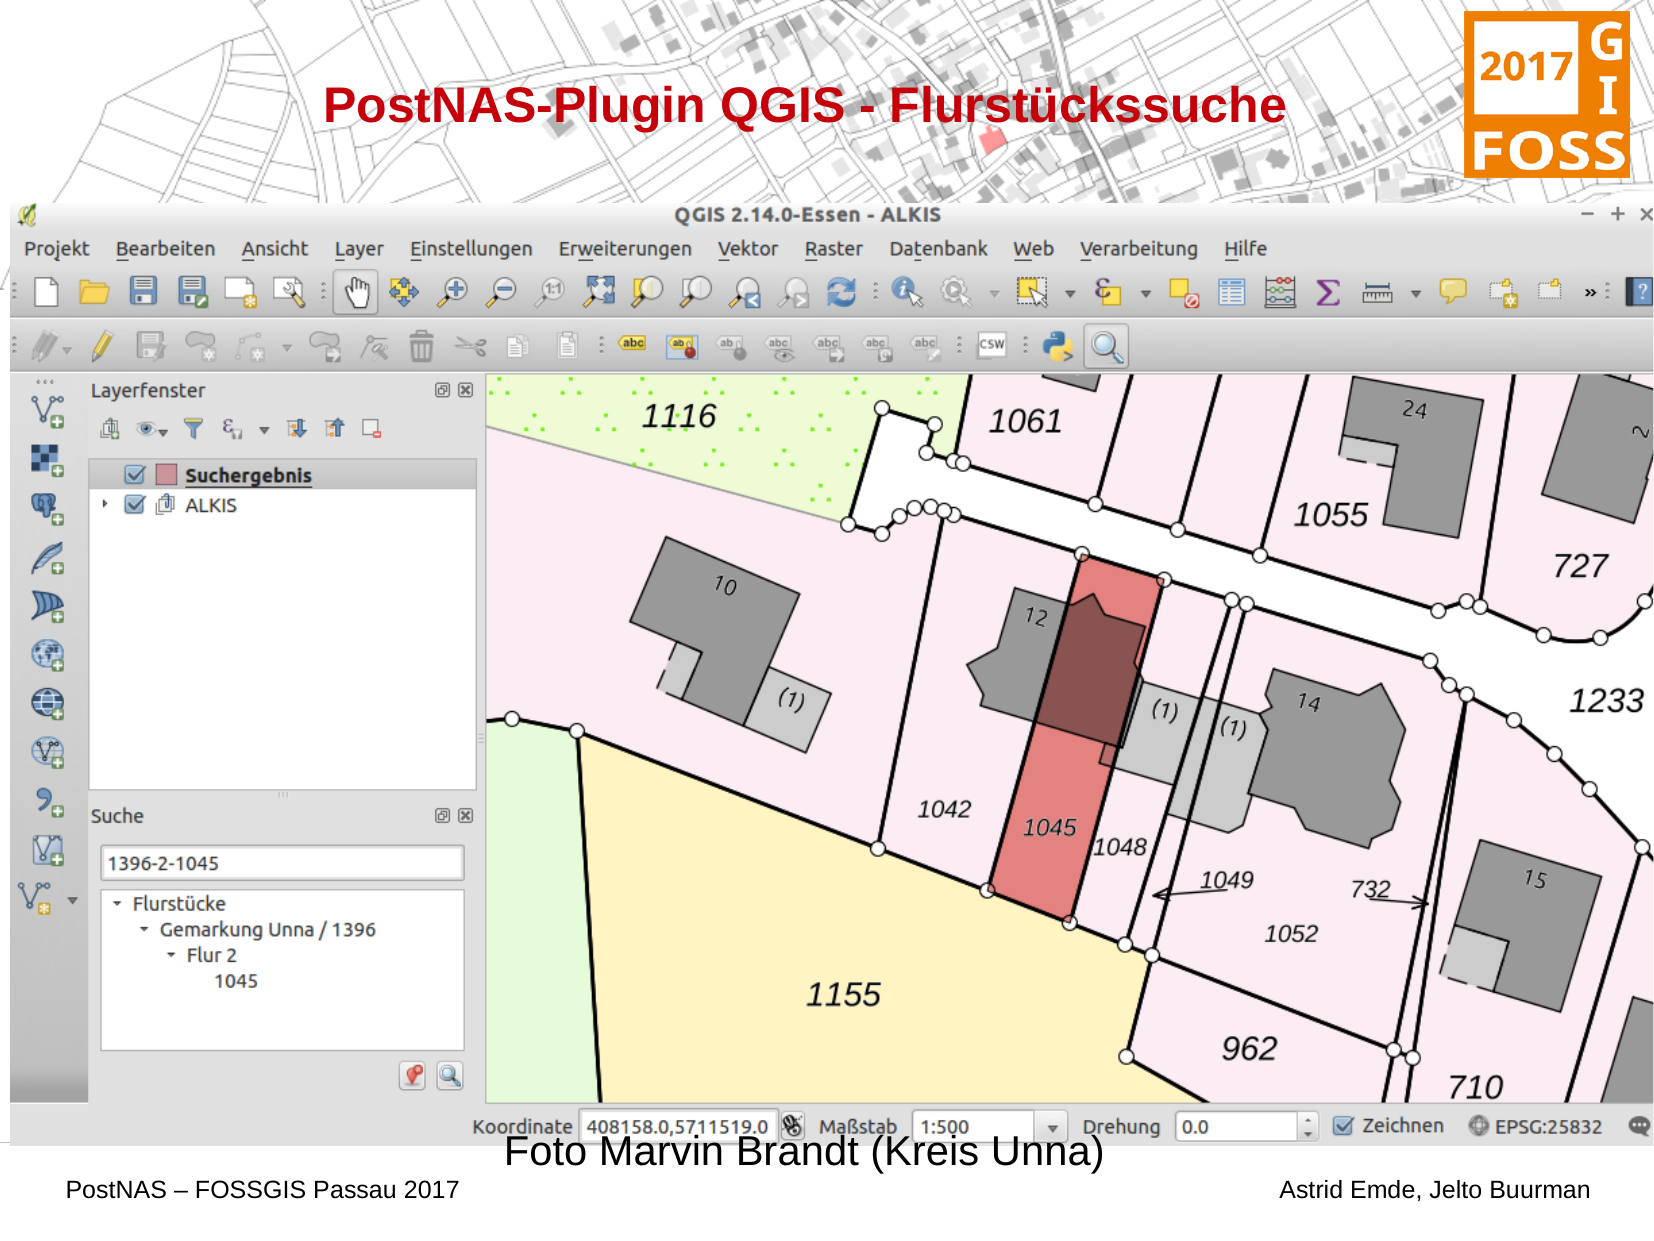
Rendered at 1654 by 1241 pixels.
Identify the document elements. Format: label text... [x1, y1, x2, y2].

picture [1464, 11, 1630, 69]
picture [10, 203, 1654, 1146]
picture [742, 1139, 755, 1146]
text_box PostNAS-Plugin QGIS - Flurstückssuche Foto Marvin Brandt (Kreis Unna) [154, 69, 1654, 897]
